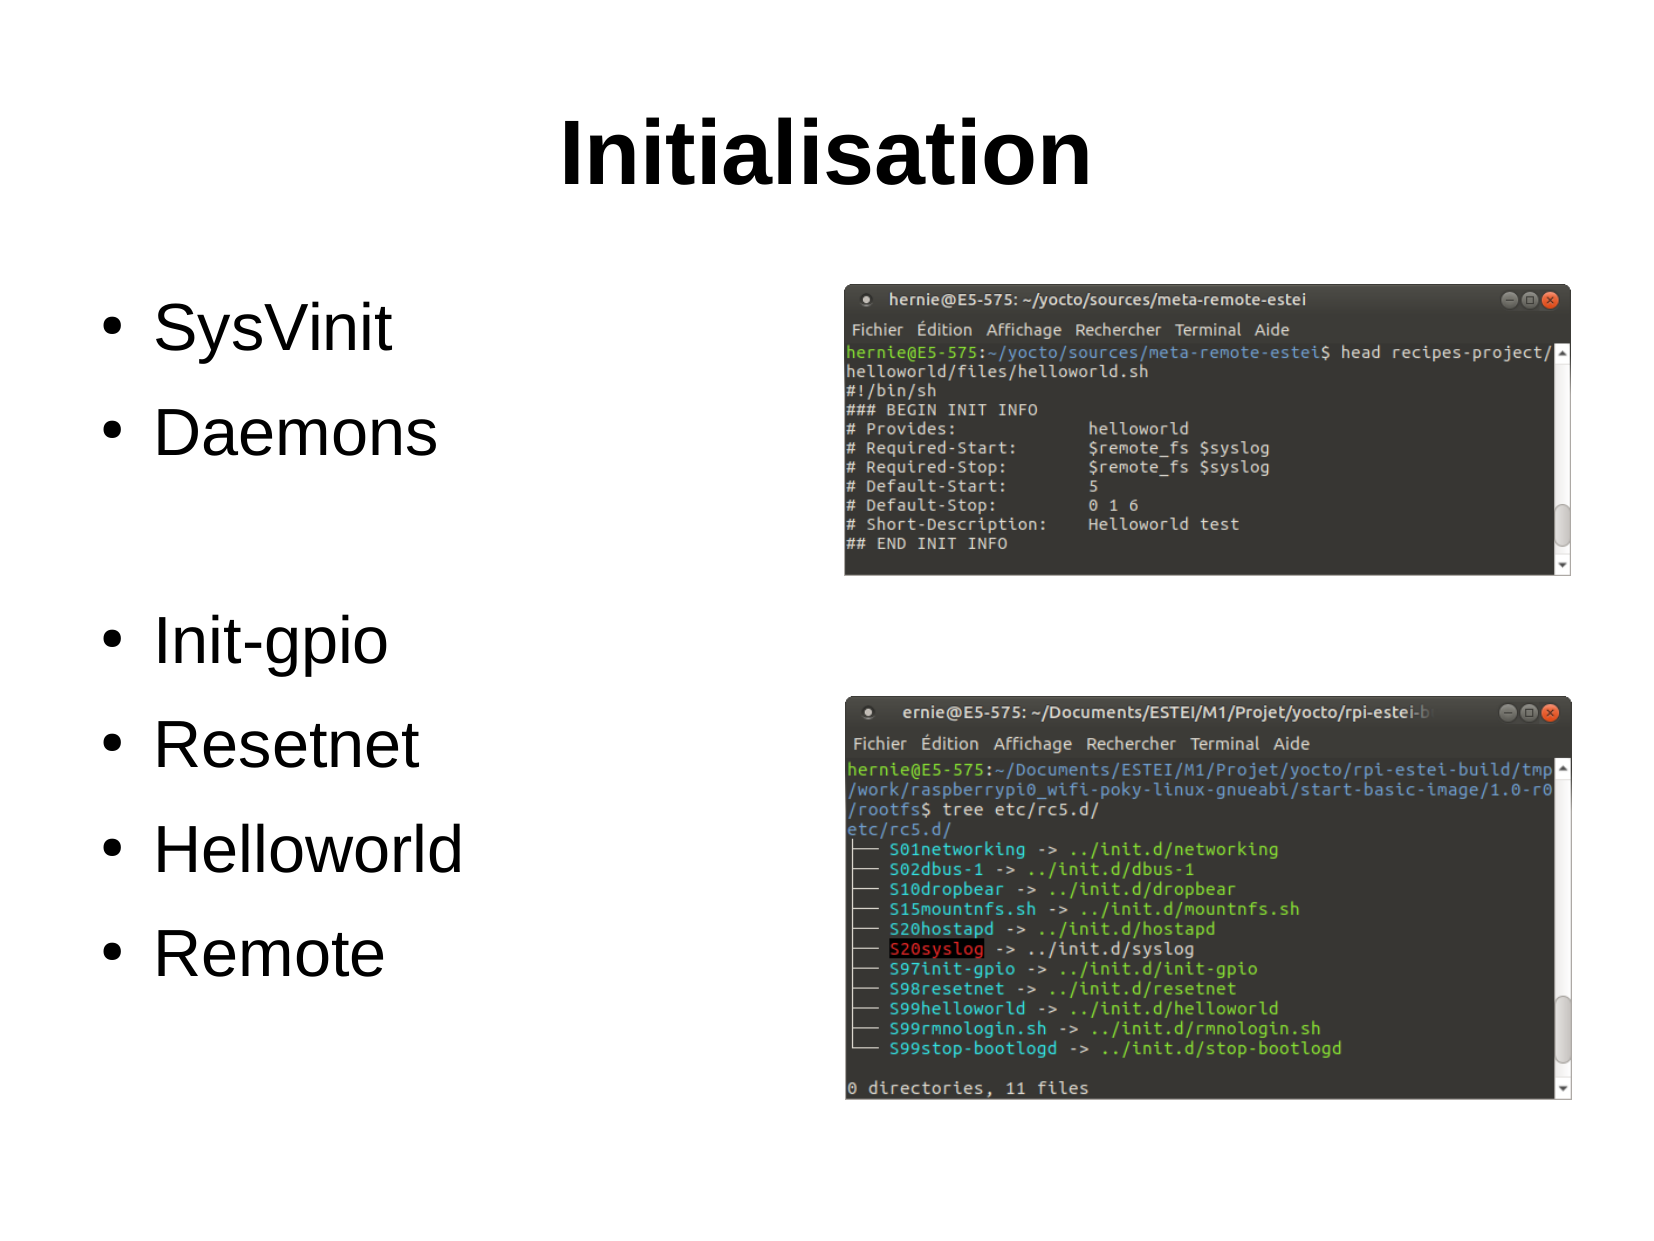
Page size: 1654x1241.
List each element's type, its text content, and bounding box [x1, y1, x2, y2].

title Initialisation [82, 49, 1571, 257]
picture [845, 696, 1572, 1100]
list SysVinit Daemons Init-gpio Resetnet Helloworld Remote [82, 290, 809, 1123]
picture [844, 284, 1571, 576]
